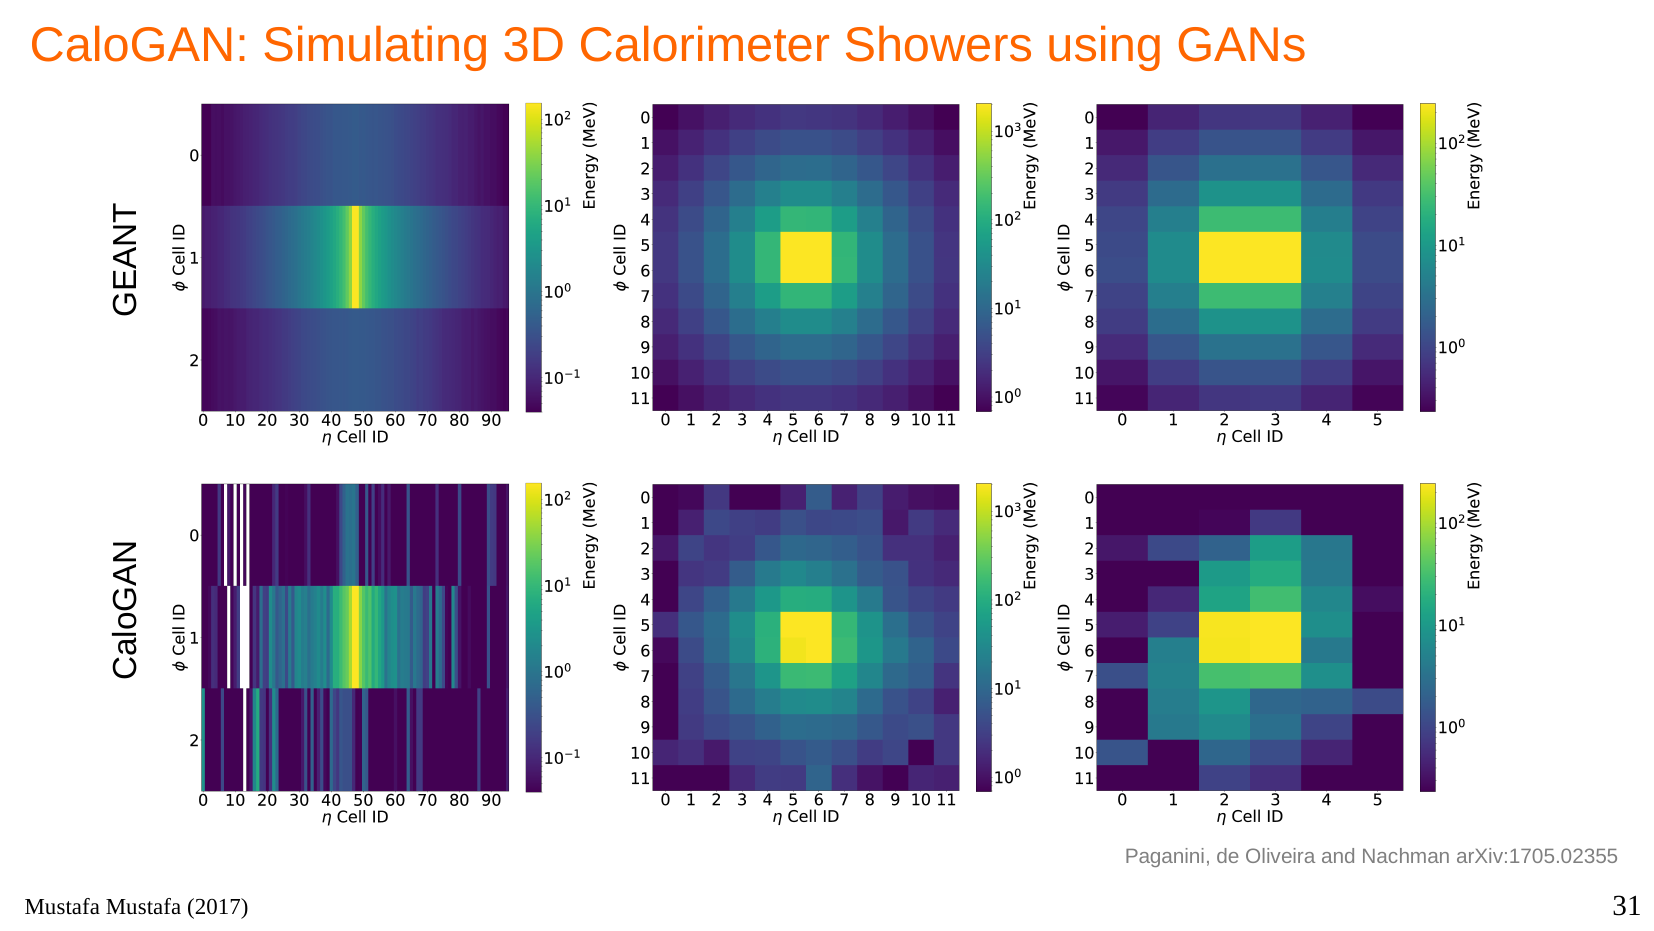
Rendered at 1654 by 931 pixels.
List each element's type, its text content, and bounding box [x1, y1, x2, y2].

text_box GEANT [98, 187, 151, 342]
text_box Paganini, de Oliveira and Nachman arXiv:1705.02355 [1110, 837, 1636, 876]
text_box CaloGAN [98, 525, 151, 696]
picture [154, 39, 1499, 879]
title CaloGAN: Simulating 3D Calorimeter Showers using GANs [29, 15, 1621, 74]
